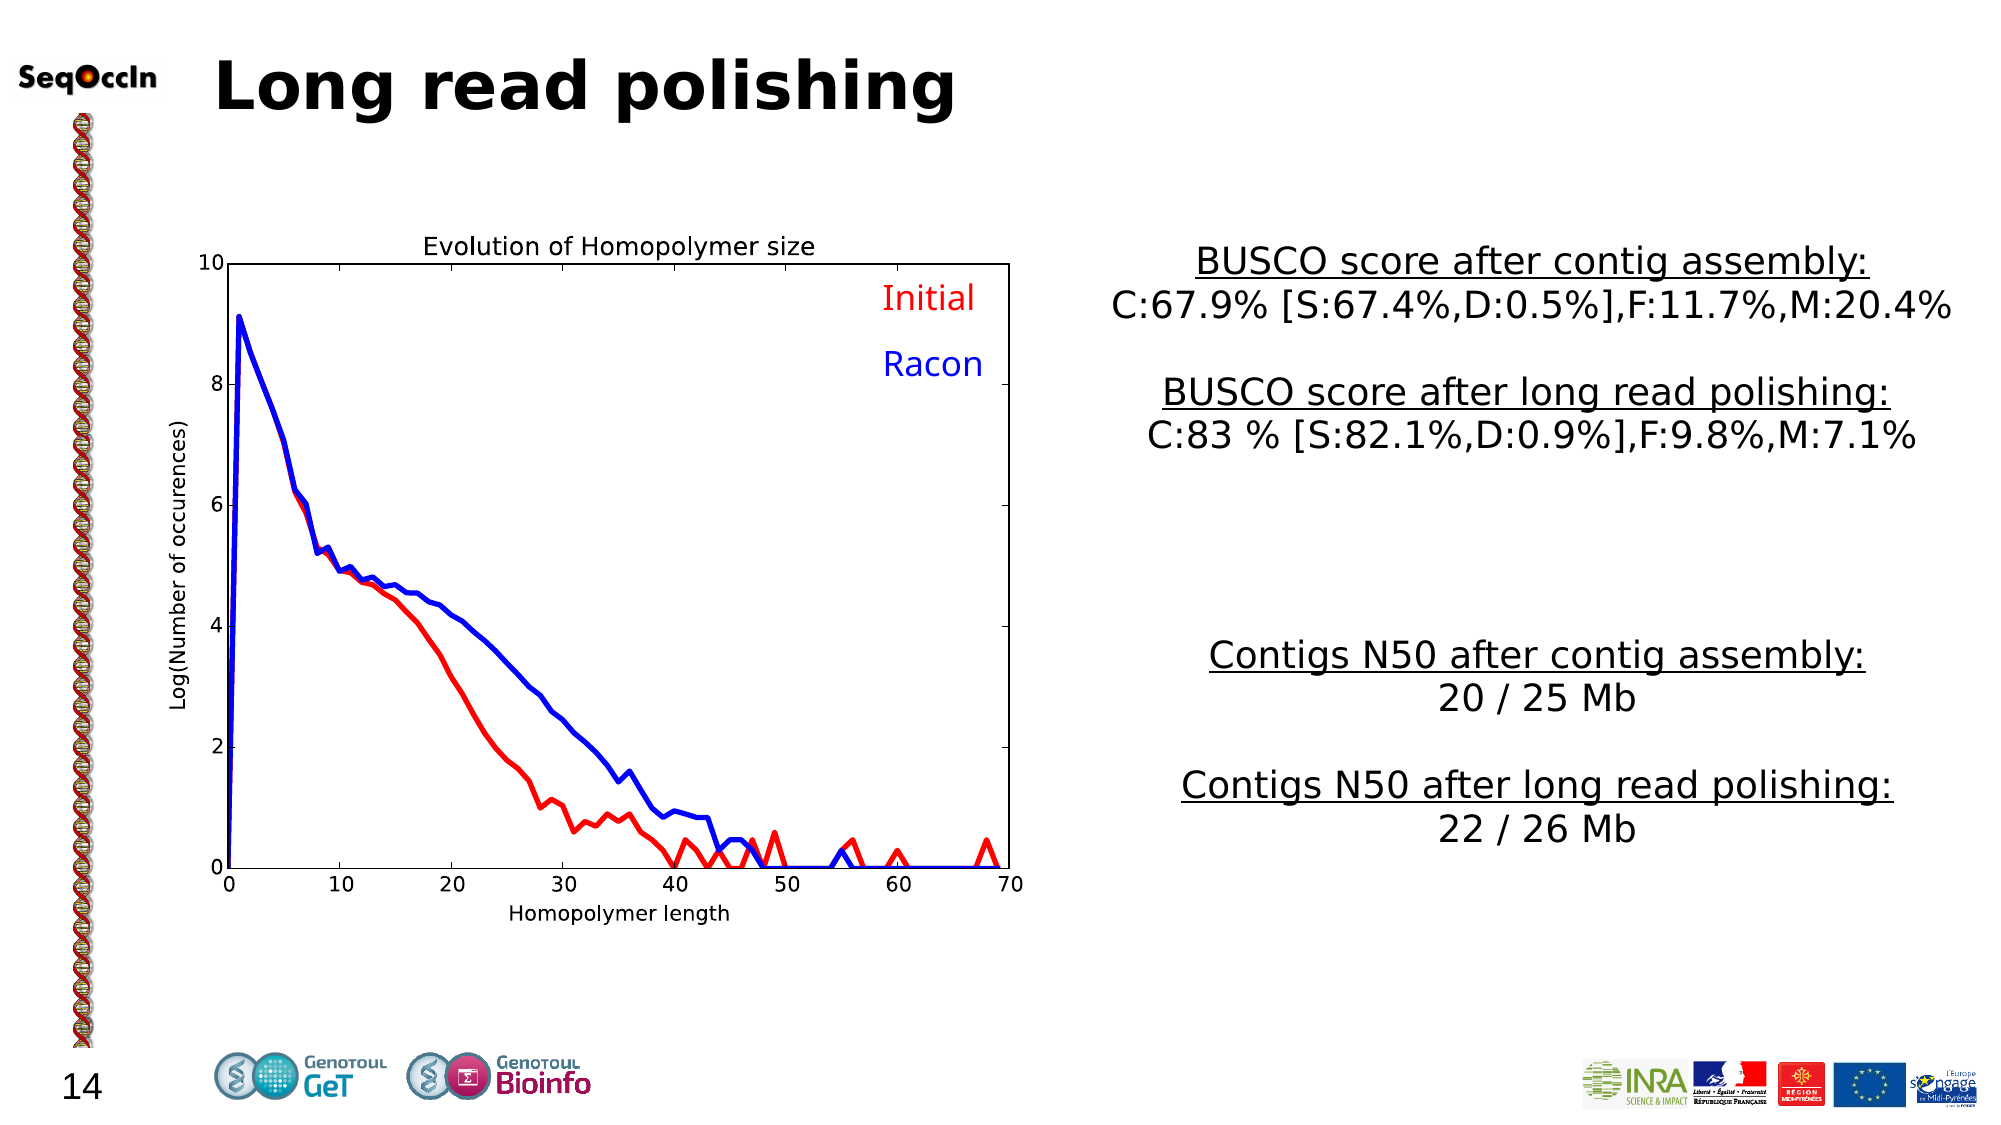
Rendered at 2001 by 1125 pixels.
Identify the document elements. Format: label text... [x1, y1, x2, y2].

picture [400, 1046, 597, 1106]
picture [1581, 1059, 1689, 1109]
picture [13, 58, 162, 99]
picture [208, 1046, 392, 1106]
picture [149, 224, 1028, 938]
title Long read polishing [198, 21, 1924, 130]
text_box BUSCO score after contig assembly: C:67.9% [S:67.4%,D:0.5%],F:11.7%,M:20.4% BUSCO score after long read polishing: C:83 % [S:82.1%,D:0.9%],F:9.8%,M:7.1% [1009, 188, 2000, 553]
picture [1832, 1061, 1983, 1111]
picture [1778, 1062, 1825, 1106]
picture [73, 113, 91, 1048]
text_box Contigs N50 after contig assembly: 20 / 25 Mb Contigs N50 after long read polishing: 22 / 26 Mb [1027, 625, 2000, 859]
